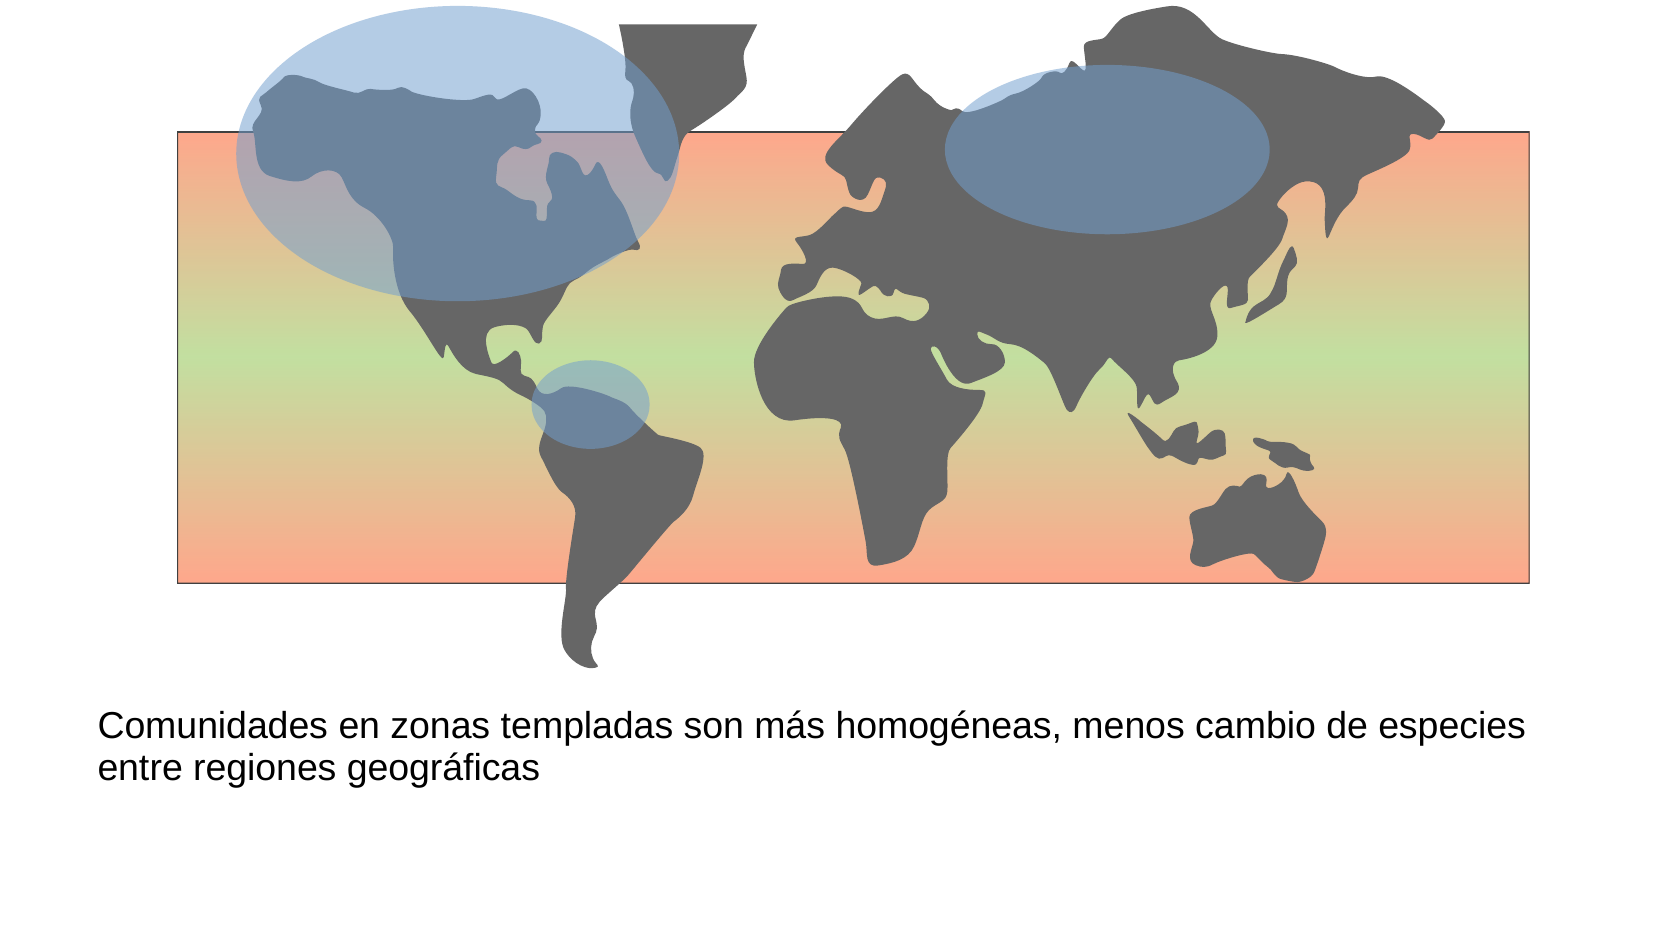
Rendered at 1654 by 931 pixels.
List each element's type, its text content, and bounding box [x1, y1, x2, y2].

text_box [177, 5, 680, 584]
picture [252, 5, 449, 97]
text_box [944, 64, 1270, 235]
picture [252, 5, 1445, 669]
text_box Comunidades en zonas templadas son más homogéneas, menos cambio de especies entre regiones geográficas [82, 696, 1619, 875]
text_box [1445, 131, 1530, 584]
text_box [531, 360, 650, 449]
